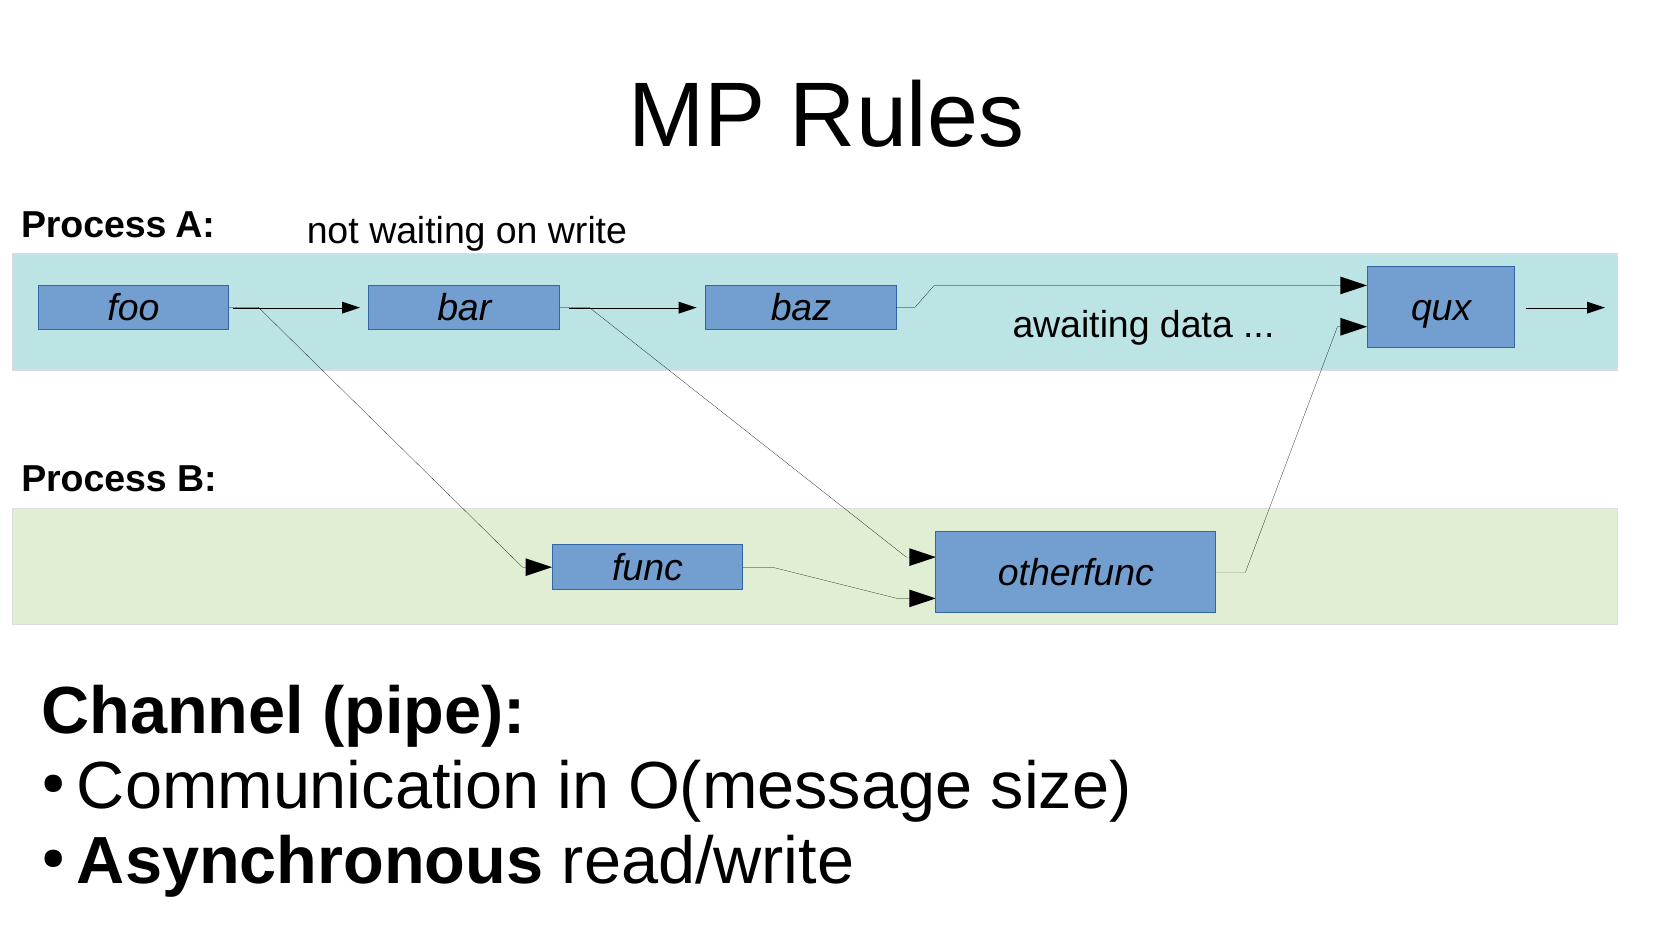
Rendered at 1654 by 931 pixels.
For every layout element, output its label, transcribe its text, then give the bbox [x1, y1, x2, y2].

text_box Process A: [6, 195, 280, 253]
text_box bar [442, 302, 453, 318]
text_box [12, 508, 1618, 625]
text_box qux [1367, 266, 1515, 348]
text_box baz [705, 285, 897, 330]
text_box Process B: [6, 449, 280, 507]
text_box not waiting on write [292, 201, 691, 301]
text_box [262, 301, 668, 371]
text_box awaiting data ... [997, 296, 1306, 372]
text_box foo [38, 285, 229, 330]
text_box bar [368, 301, 560, 330]
text_box func [552, 544, 743, 590]
text_box otherfunc [935, 531, 1216, 613]
text_box [846, 508, 1268, 572]
text_box [464, 508, 935, 598]
text_box [560, 301, 678, 308]
text_box [12, 253, 342, 371]
text_box [593, 253, 1618, 371]
subtitle Channel (pipe): Communication in O(message size) Asynchronous read/write [41, 654, 1530, 917]
title MP Rules [82, 37, 1571, 193]
